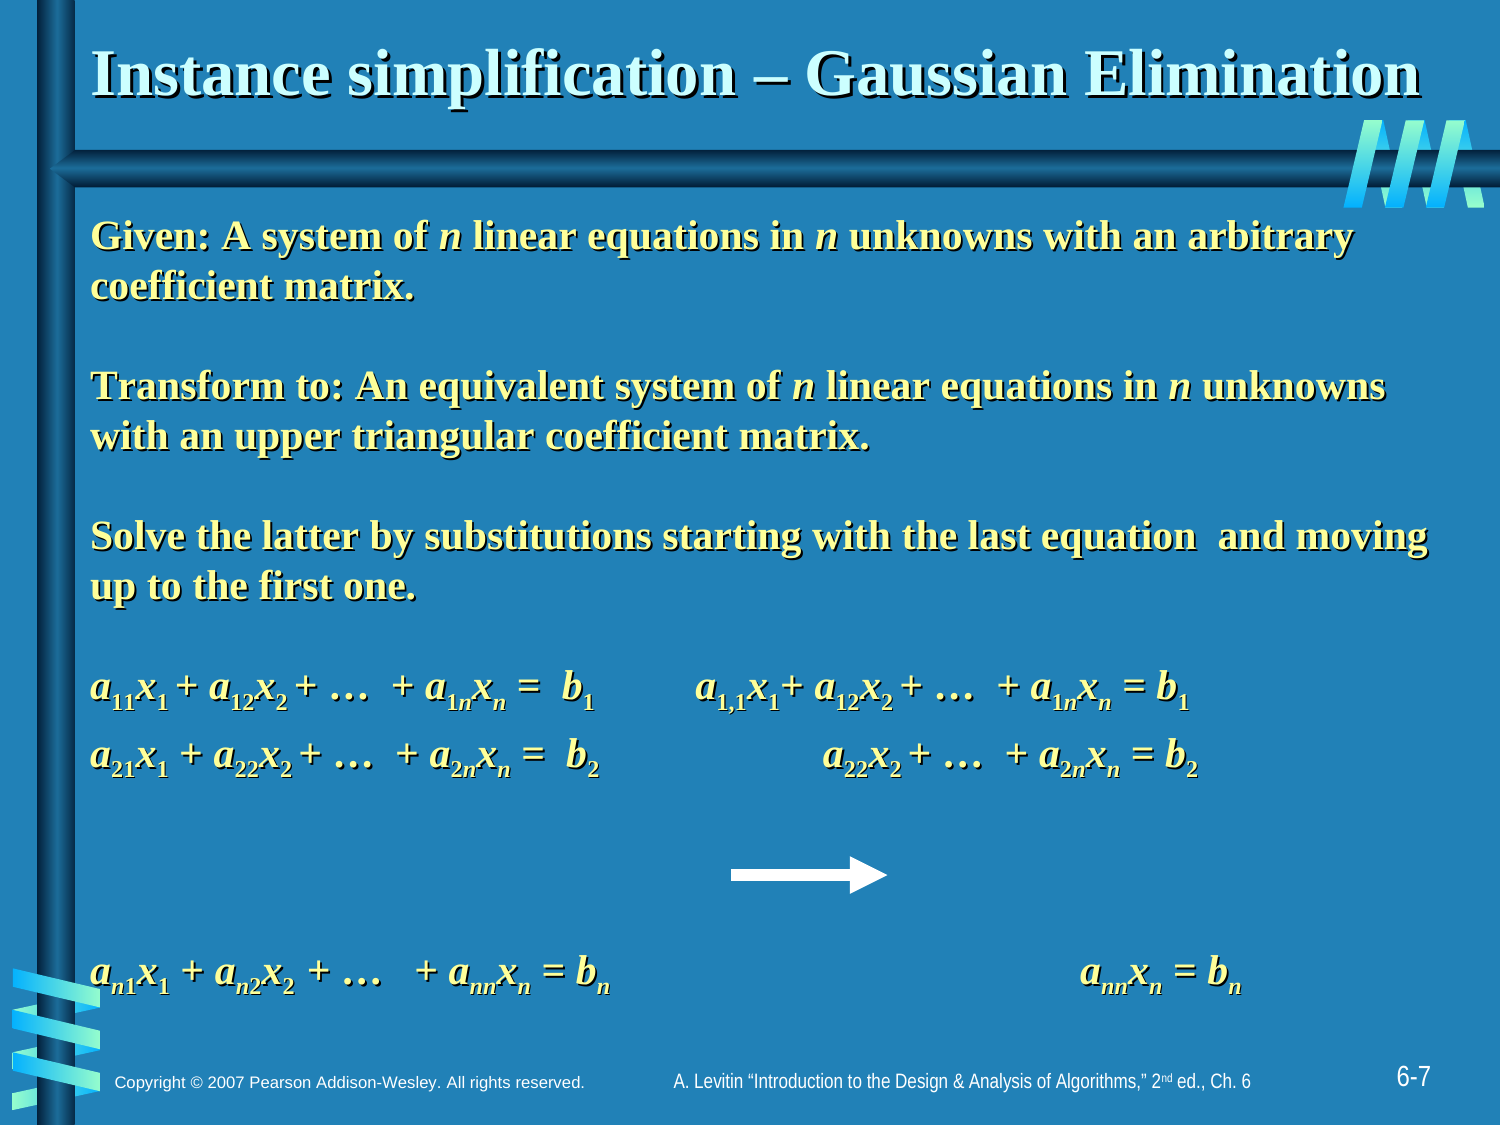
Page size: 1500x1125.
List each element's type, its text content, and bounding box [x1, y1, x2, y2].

list Given: A system of n linear equations in n unknowns with an arbitrary coefficient matrix. Transform to: An equivalent system of n linear equations in n unknowns with an upper triangular coefficient matrix. Solve the latter by substitutions starting with the last equation and moving up to the first one. a11x1 + a12x2 + … + a1nxn = b1 a1,1x1+ a12x2 + … + a1nxn = b1 a21x1 + a22x2 + … + a2nxn = b2 a22x2 + … + a2nxn = b2 an1x1 + an2x2 + … + annxn = bn annxn = bn [74, 199, 1463, 1063]
title Instance simplification – Gaussian Elimination [75, 0, 1500, 138]
